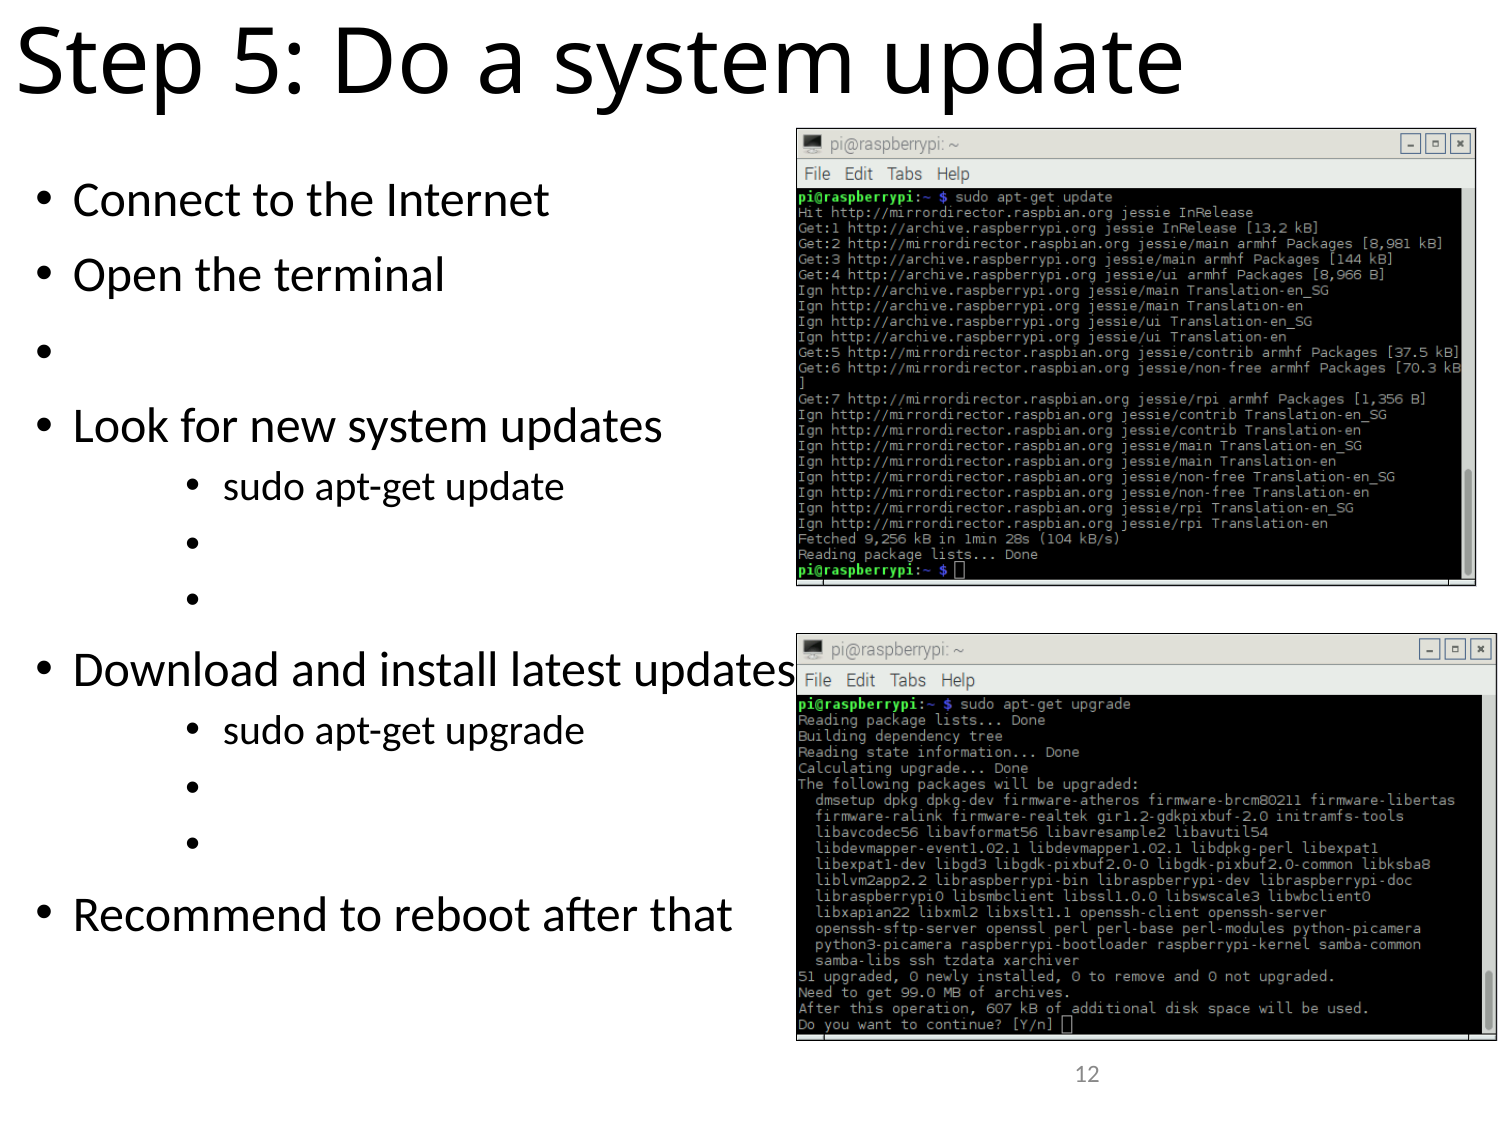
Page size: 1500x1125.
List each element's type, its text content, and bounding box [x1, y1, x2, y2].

text_box 12 [1059, 1042, 1397, 1103]
list Connect to the Internet Open the terminal Look for new system updates sudo apt-get update Download and install latest updates sudo apt-get upgrade Recommend to reboot after that [20, 166, 1245, 1027]
picture [796, 127, 1477, 587]
title Step 5: Do a system update [0, 0, 1294, 128]
picture [796, 633, 1498, 1041]
